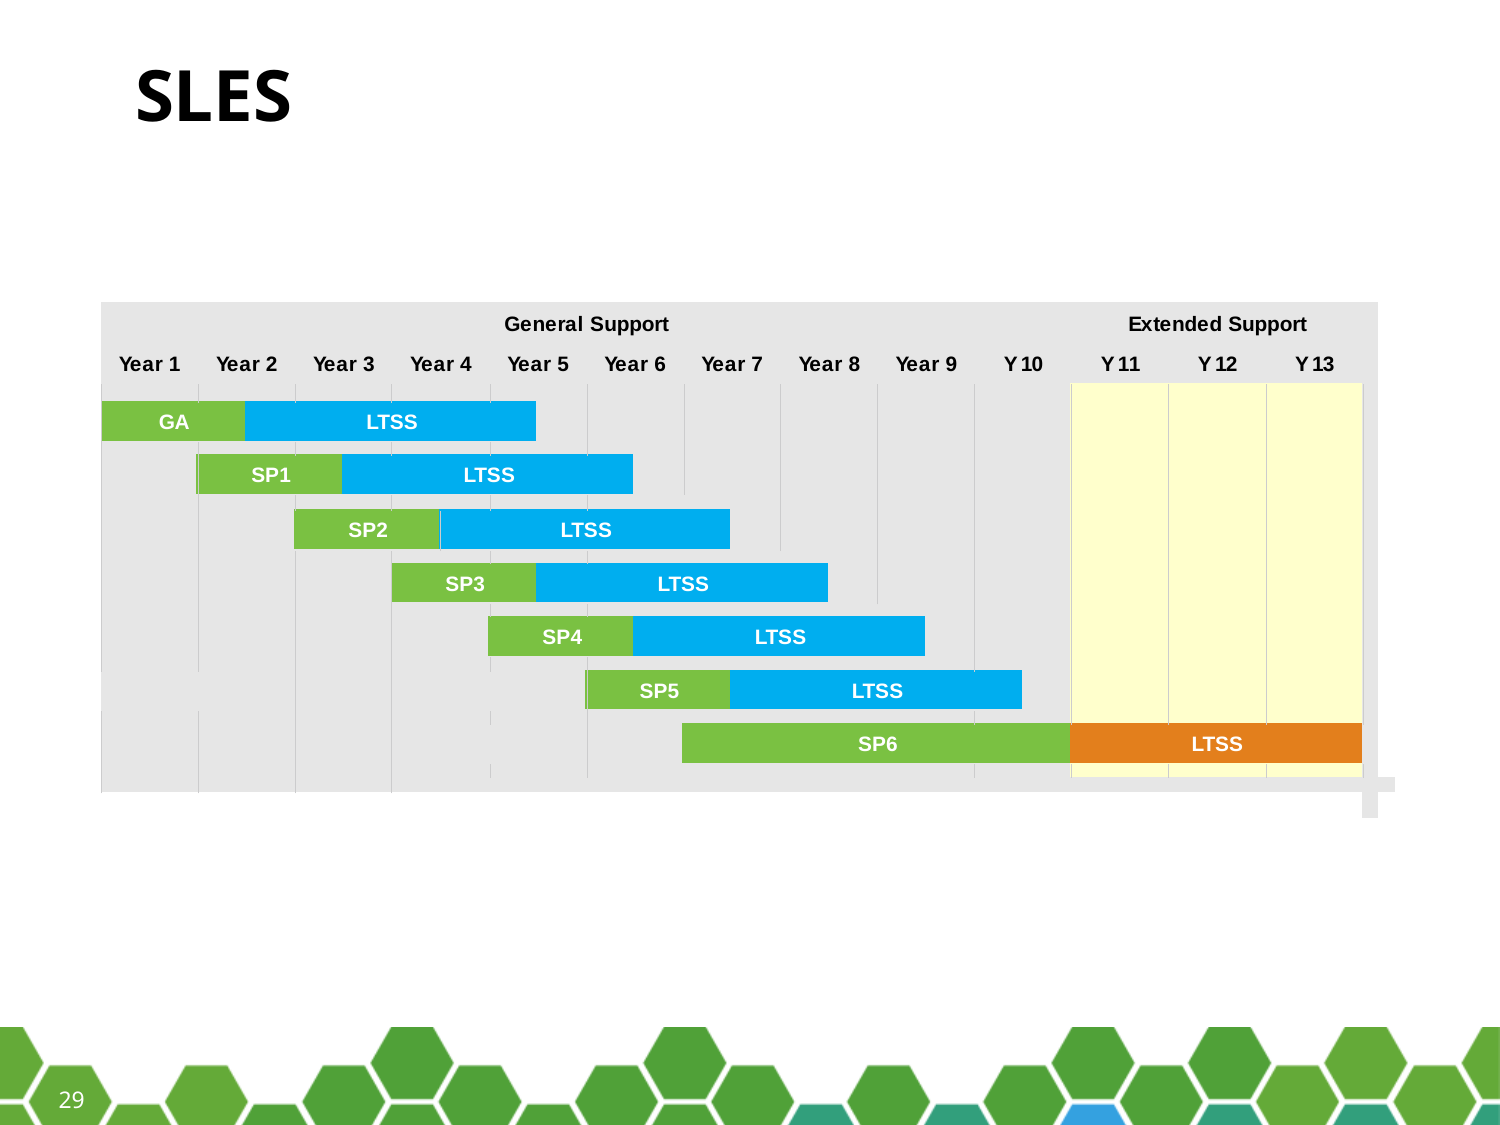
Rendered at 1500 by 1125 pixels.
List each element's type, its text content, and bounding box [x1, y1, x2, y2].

title SLES [135, 12, 1372, 175]
chart [100, 302, 1400, 823]
picture [0, 1027, 1500, 1125]
